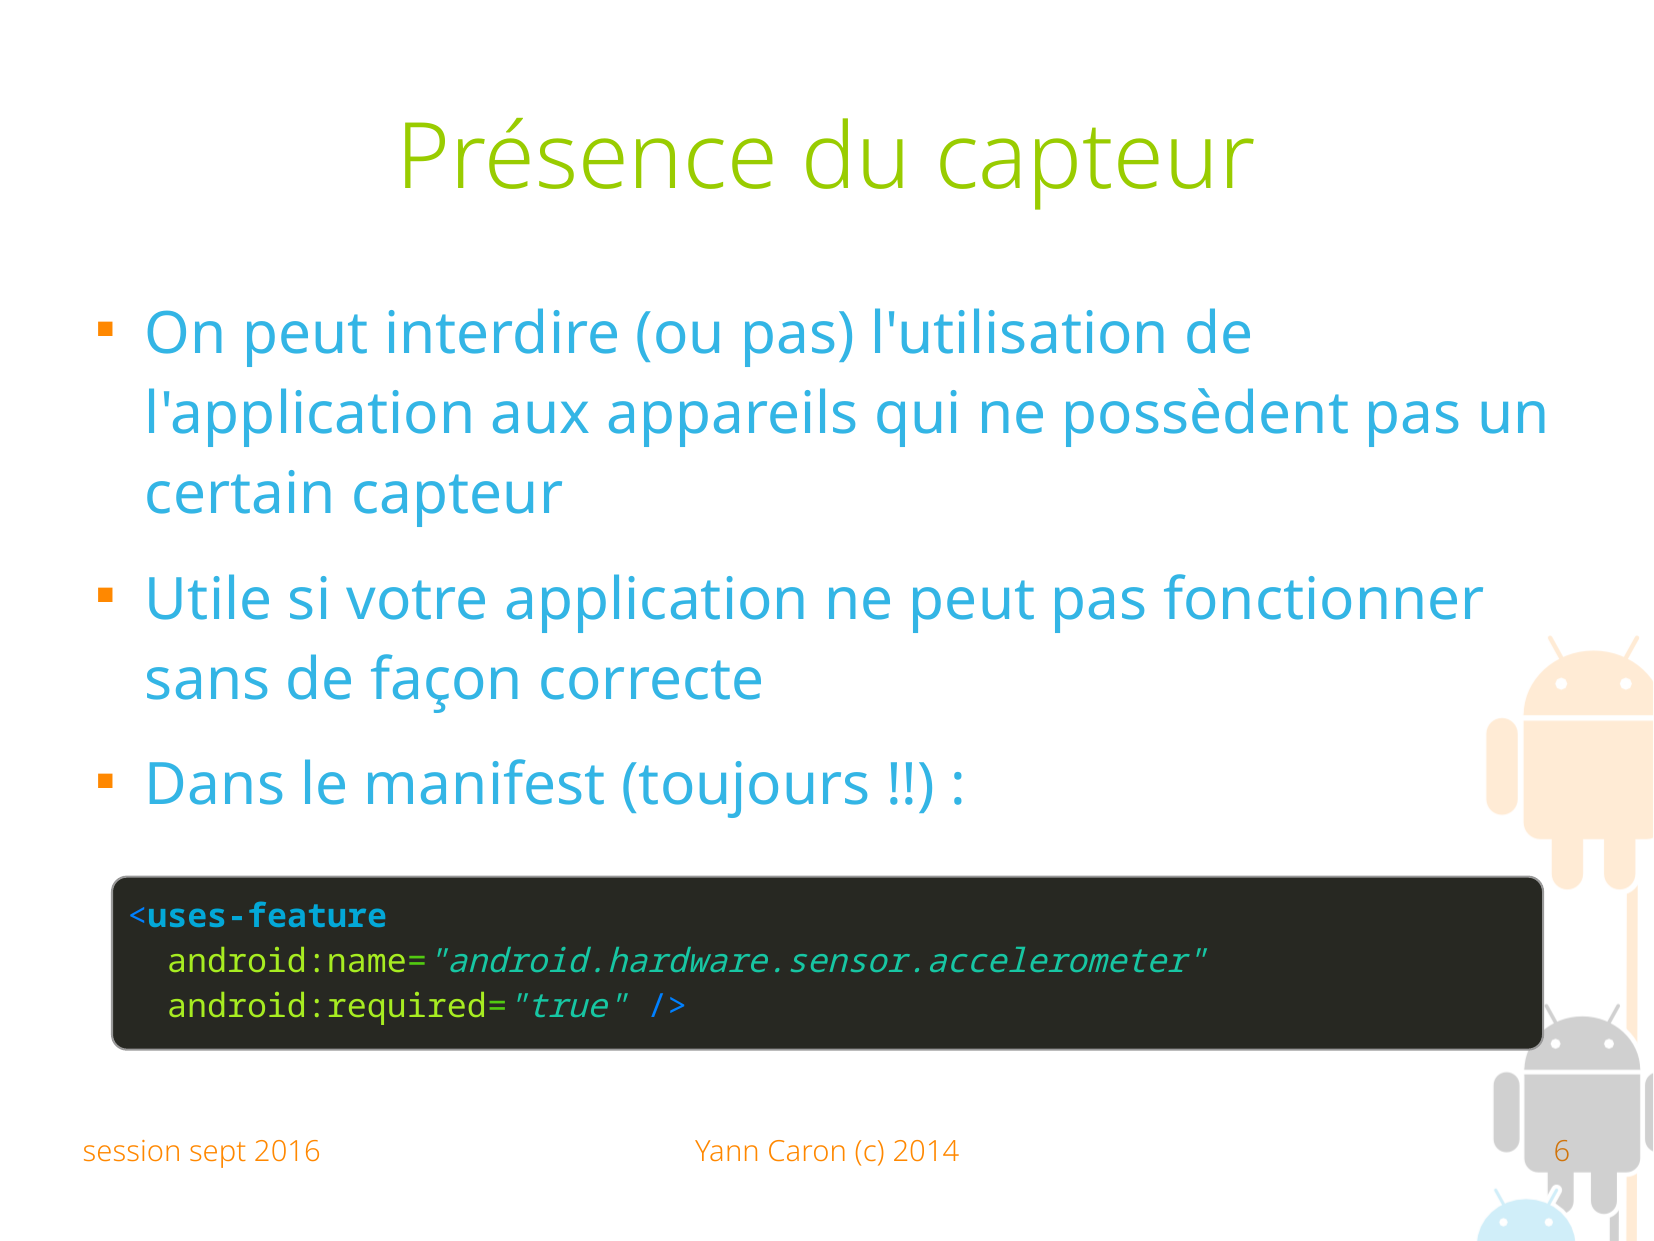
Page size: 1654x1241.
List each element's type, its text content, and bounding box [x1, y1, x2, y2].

title Présence du capteur [82, 49, 1571, 257]
picture [240, 423, 1654, 1241]
text_box <uses-feature android:name="android.hardware.sensor.accelerometer" android:required="true" /> [112, 876, 1544, 1050]
list On peut interdire (ou pas) l'utilisation de l'application aux appareils qui ne possèdent pas un certain capteur Utile si votre application ne peut pas fonctionner sans de façon correcte Dans le manifest (toujours !!) : [82, 290, 1571, 824]
